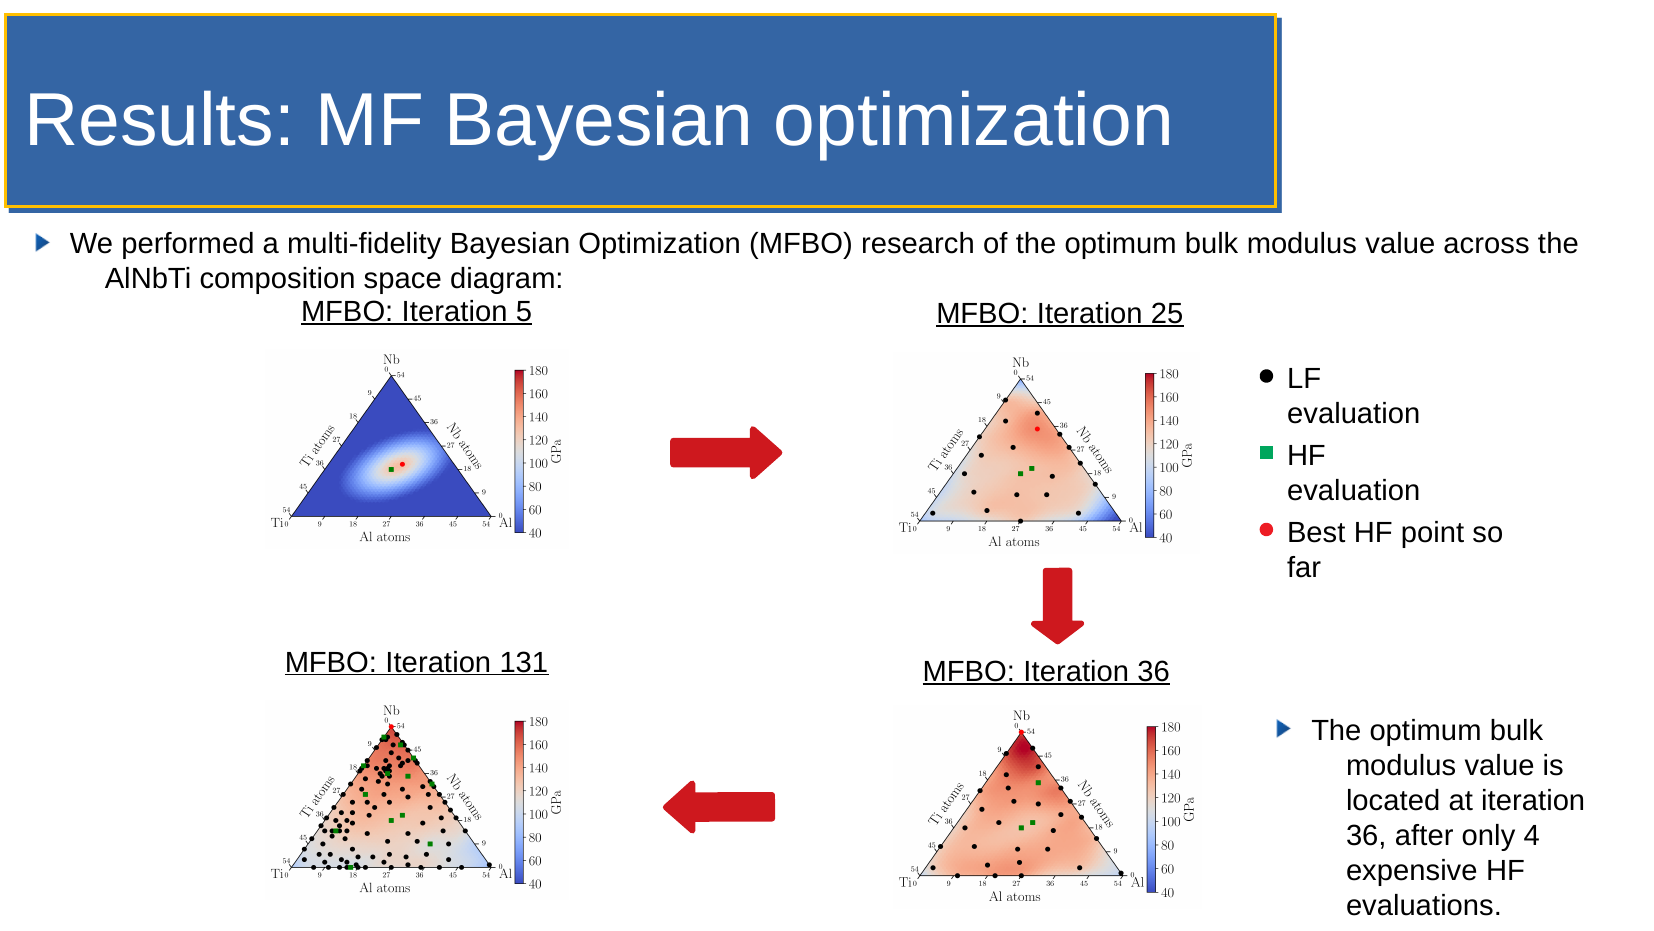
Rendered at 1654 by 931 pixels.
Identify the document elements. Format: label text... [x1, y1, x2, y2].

text_box HF evaluation [1272, 429, 1482, 476]
text_box [1033, 570, 1082, 642]
text_box MFBO: Iteration 131 [240, 636, 594, 691]
text_box [1260, 523, 1272, 536]
text_box LF evaluation [1272, 352, 1477, 400]
text_box [1260, 447, 1272, 459]
text_box [1260, 370, 1272, 382]
text_box [665, 783, 773, 831]
text_box The optimum bulk modulus value is located at iteration 36, after only 4 expensive HF evaluations. [1260, 704, 1621, 783]
text_box We performed a multi-fidelity Bayesian Optimization (MFBO) research of the optimum bulk modulus value across the AlNbTi composition space diagram: [19, 218, 1621, 297]
picture [265, 349, 569, 549]
text_box Results: MF Bayesian optimization [24, 41, 1273, 190]
text_box MFBO: Iteration 25 [883, 287, 1237, 343]
picture [893, 352, 1200, 554]
text_box [673, 429, 780, 477]
text_box MFBO: Iteration 5 [240, 285, 594, 340]
text_box Best HF point so far [1272, 506, 1559, 553]
picture [265, 700, 569, 900]
picture [893, 705, 1202, 909]
text_box MFBO: Iteration 36 [869, 645, 1224, 701]
